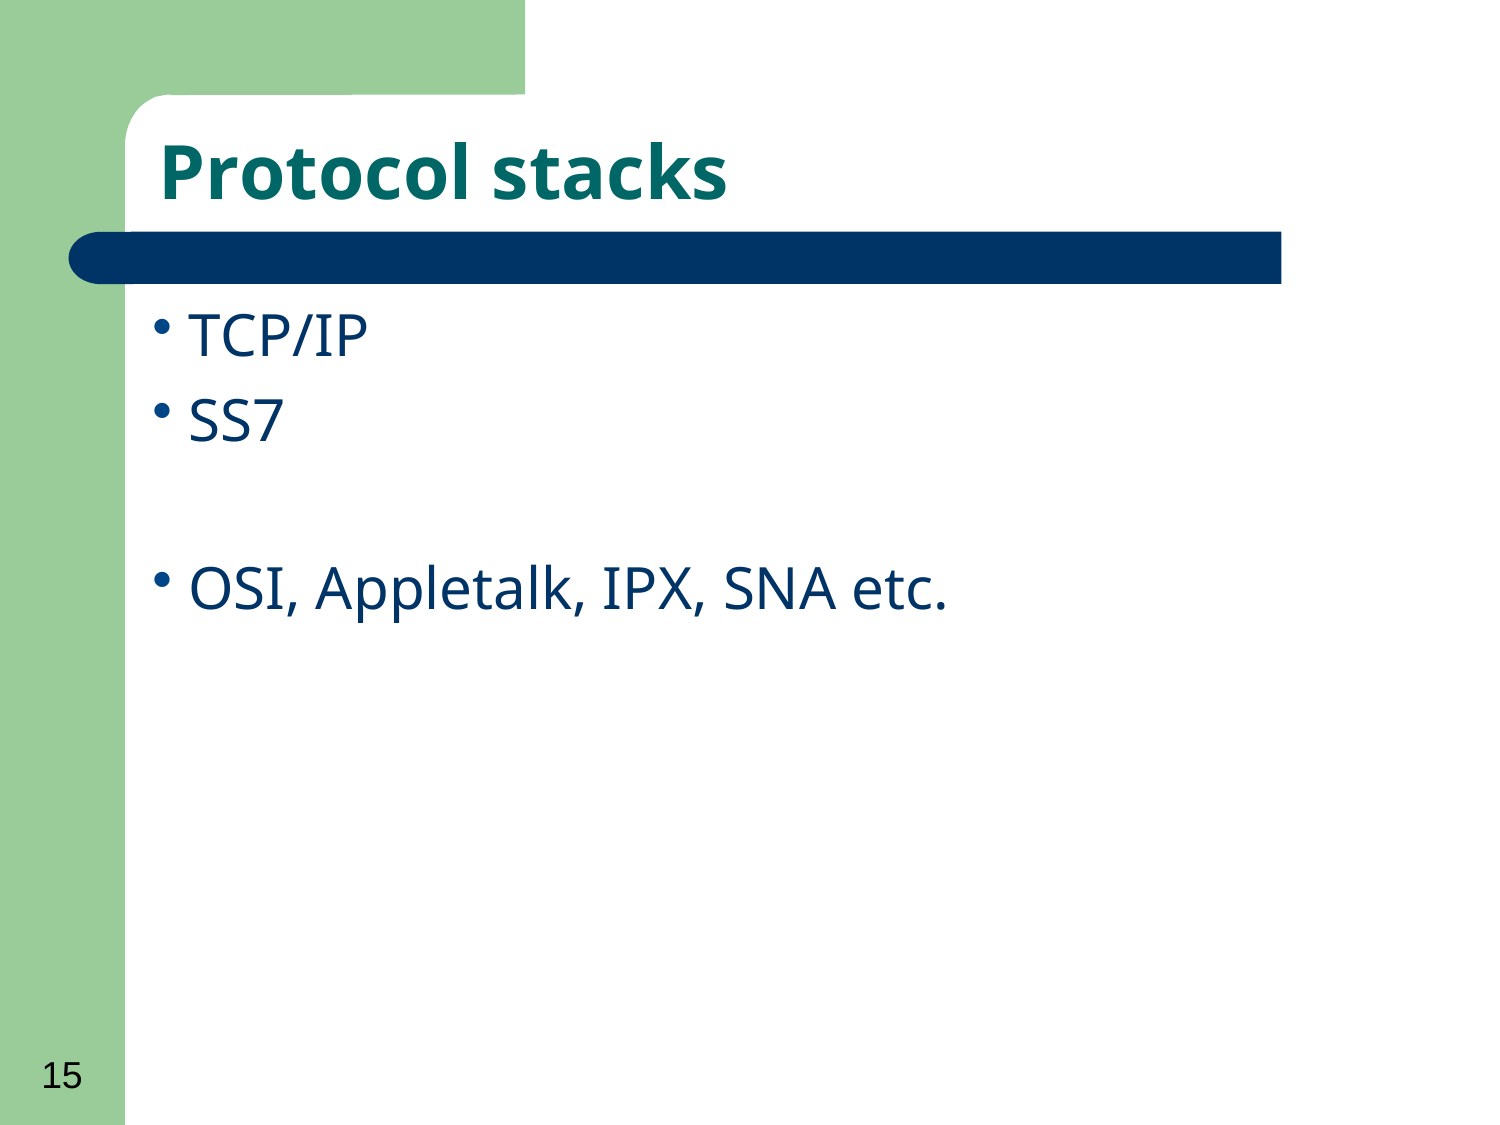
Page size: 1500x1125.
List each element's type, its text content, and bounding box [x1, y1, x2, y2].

list TCP/IP SS7 OSI, Appletalk, IPX, SNA etc. [137, 290, 1400, 1107]
title Protocol stacks [143, 109, 1427, 224]
